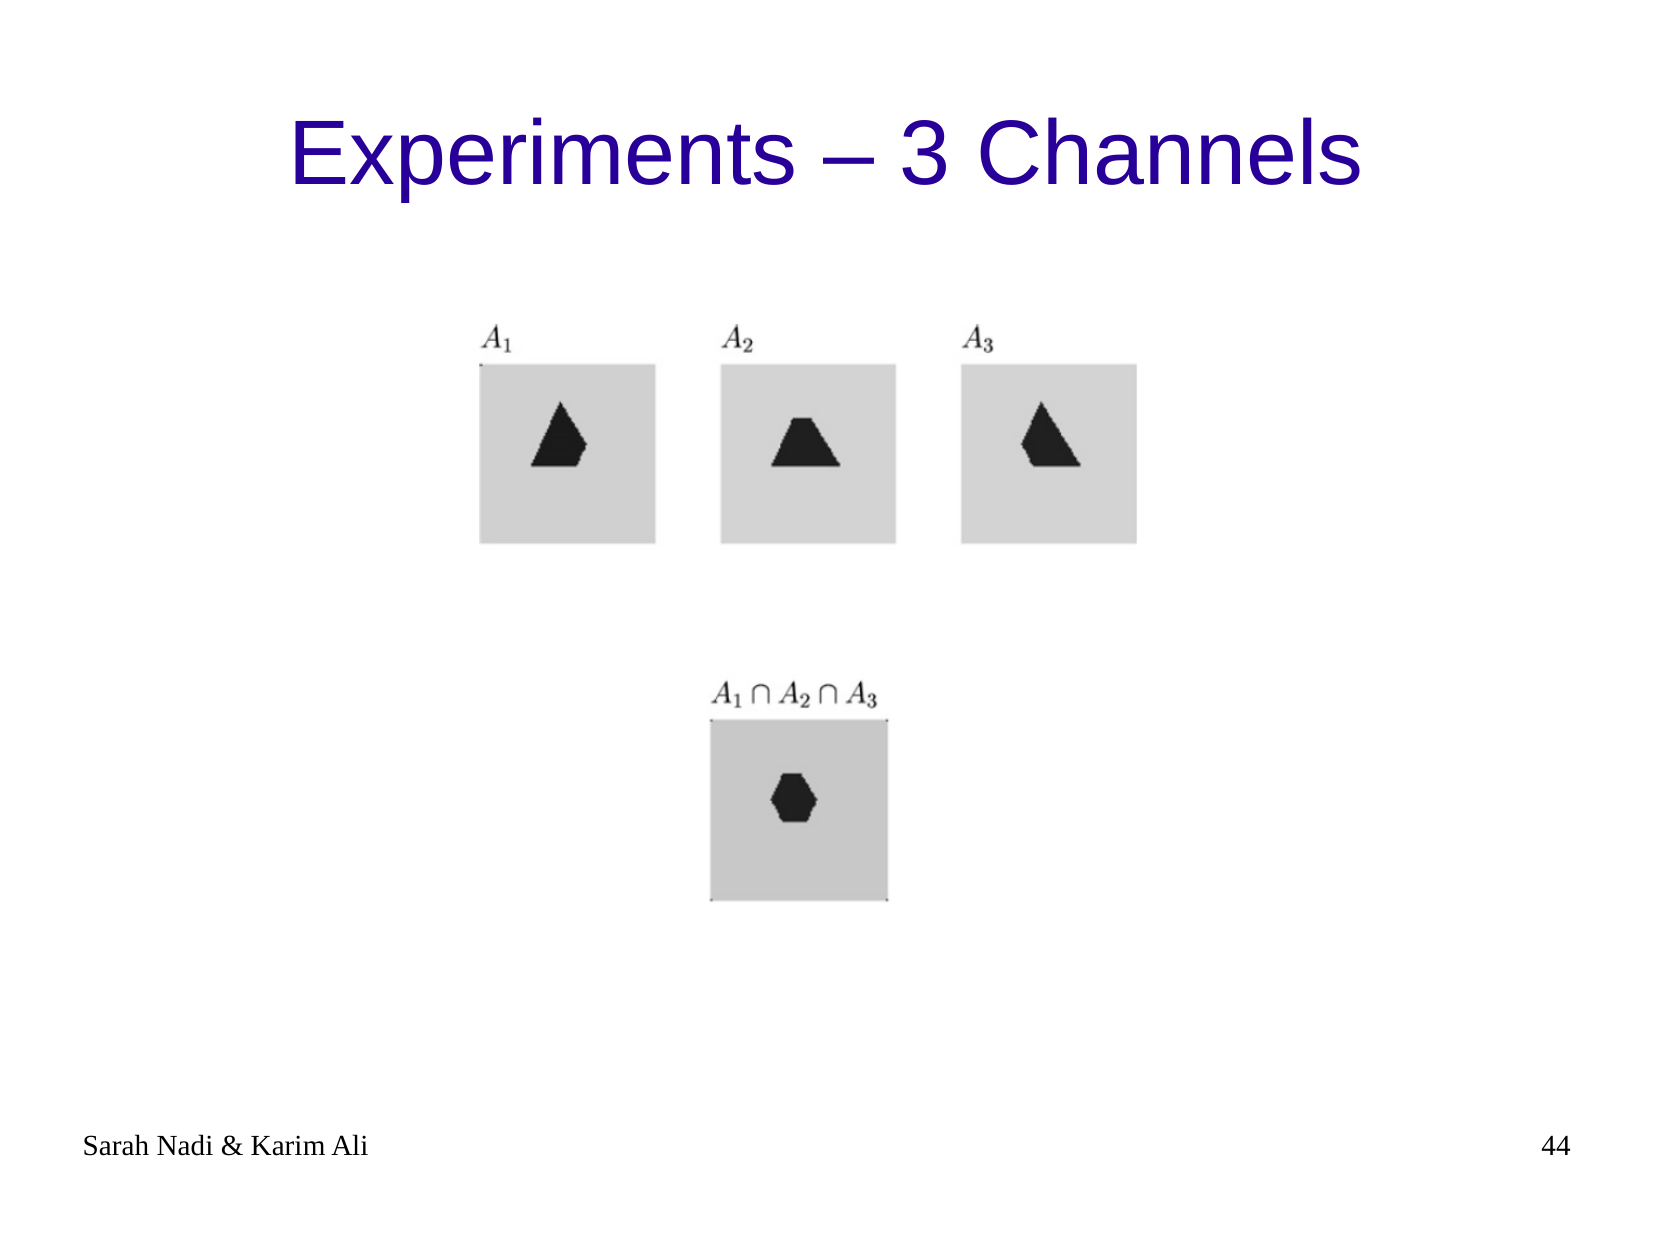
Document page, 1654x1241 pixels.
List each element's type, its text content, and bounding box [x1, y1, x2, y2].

title Experiments – 3 Channels [82, 56, 1571, 250]
picture [708, 673, 894, 916]
picture [470, 311, 1152, 562]
